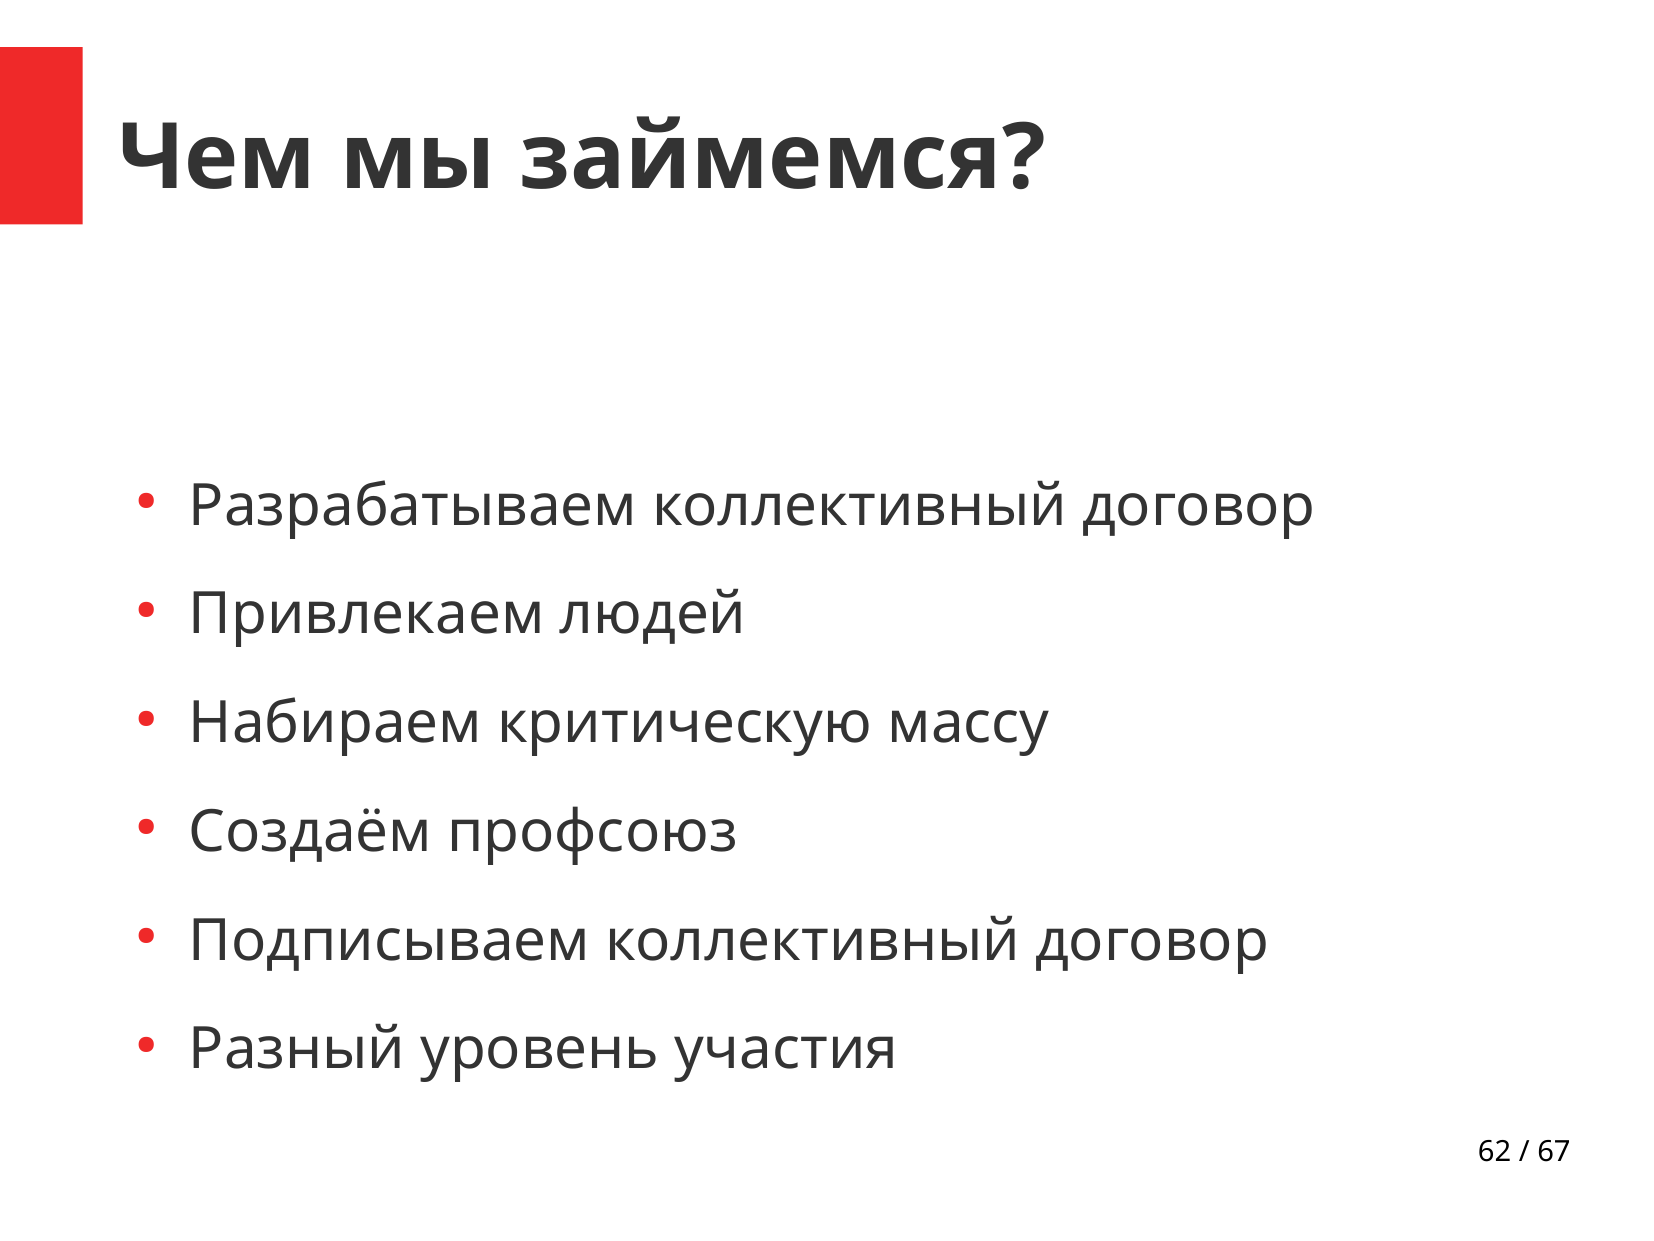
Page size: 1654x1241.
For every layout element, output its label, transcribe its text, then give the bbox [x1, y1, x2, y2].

title Чем мы займемся? [118, 49, 1571, 257]
list Разрабатываем коллективный договор Привлекаем людей Набираем критическую массу Создаём профсоюз Подписываем коллективный договор Разный уровень участия [118, 354, 1536, 1074]
